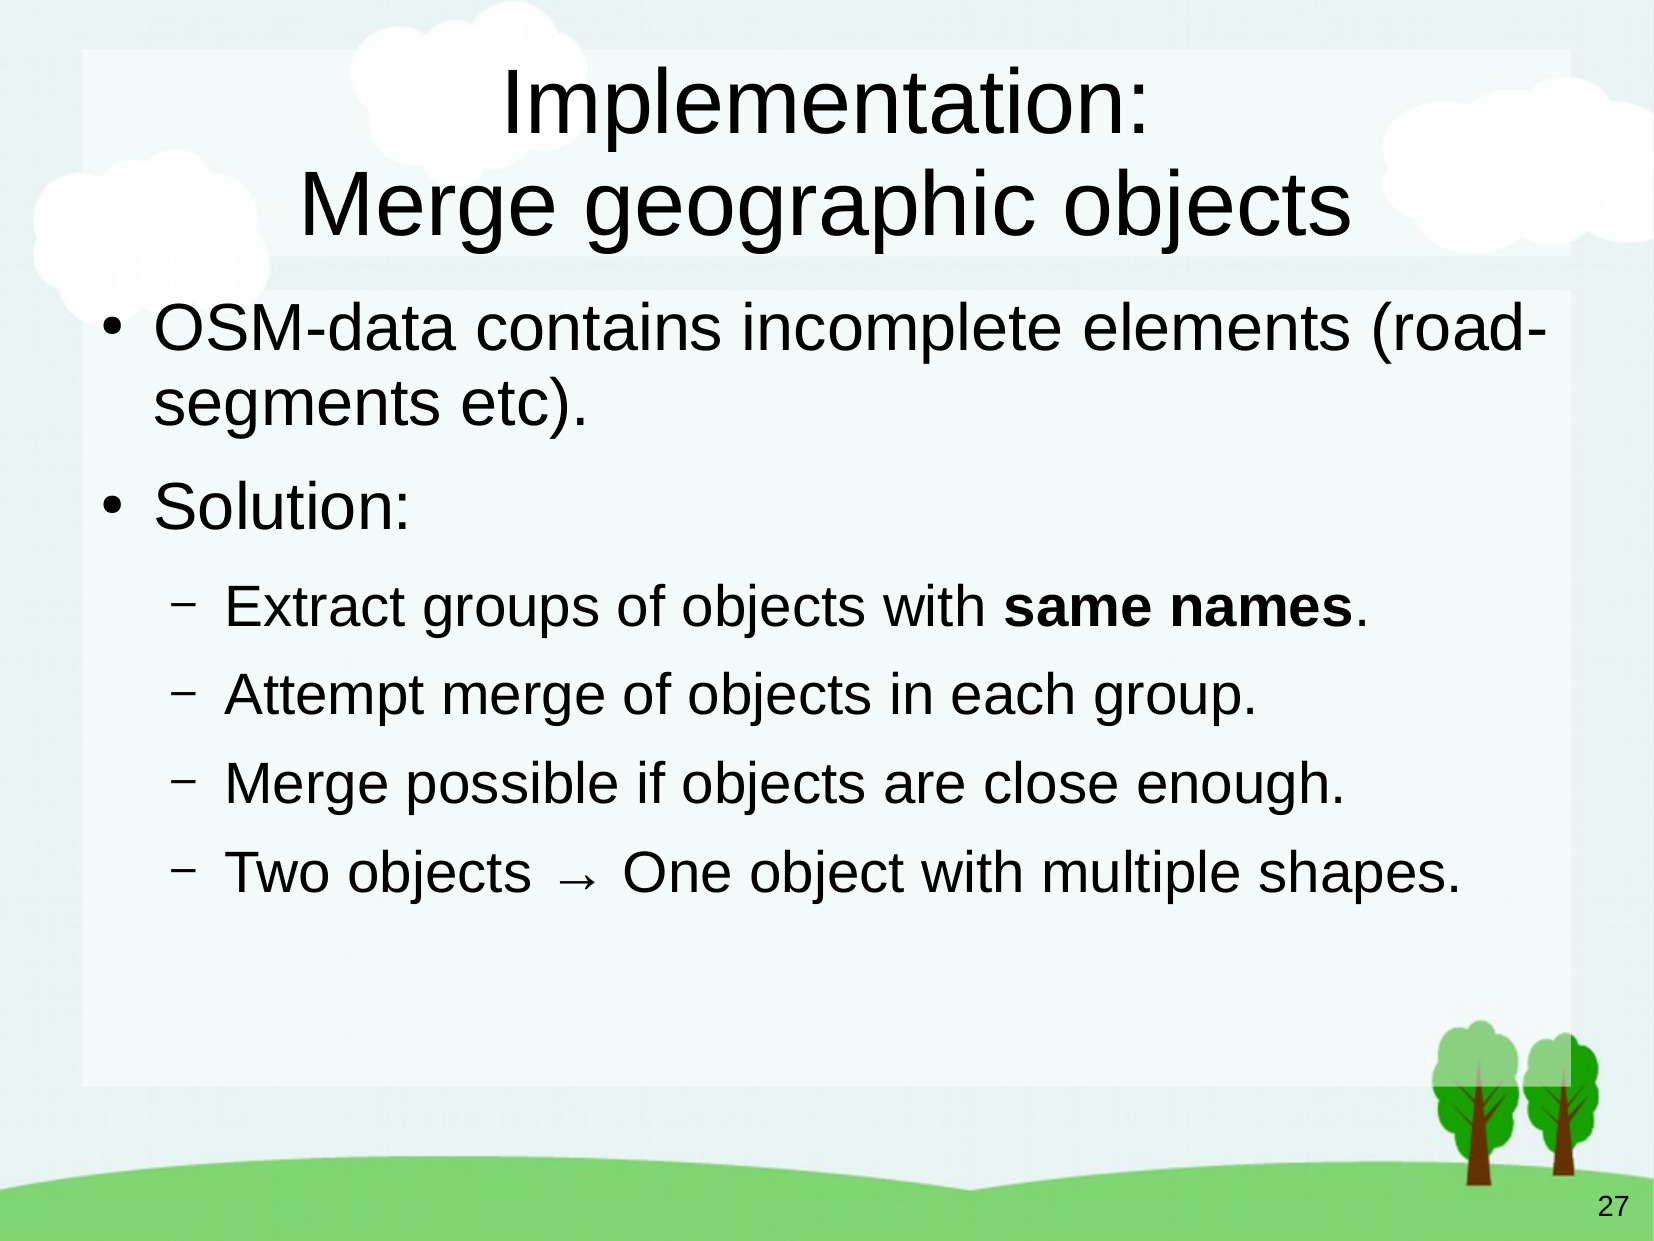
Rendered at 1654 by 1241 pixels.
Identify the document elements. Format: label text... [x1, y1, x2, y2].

list OSM-data contains incomplete elements (road-segments etc). Solution: Extract groups of objects with same names. Attempt merge of objects in each group. Merge possible if objects are close enough. Two objects → One object with multiple shapes. [82, 290, 1571, 1087]
title Implementation: Merge geographic objects [82, 49, 1571, 257]
picture [0, 0, 1654, 1241]
